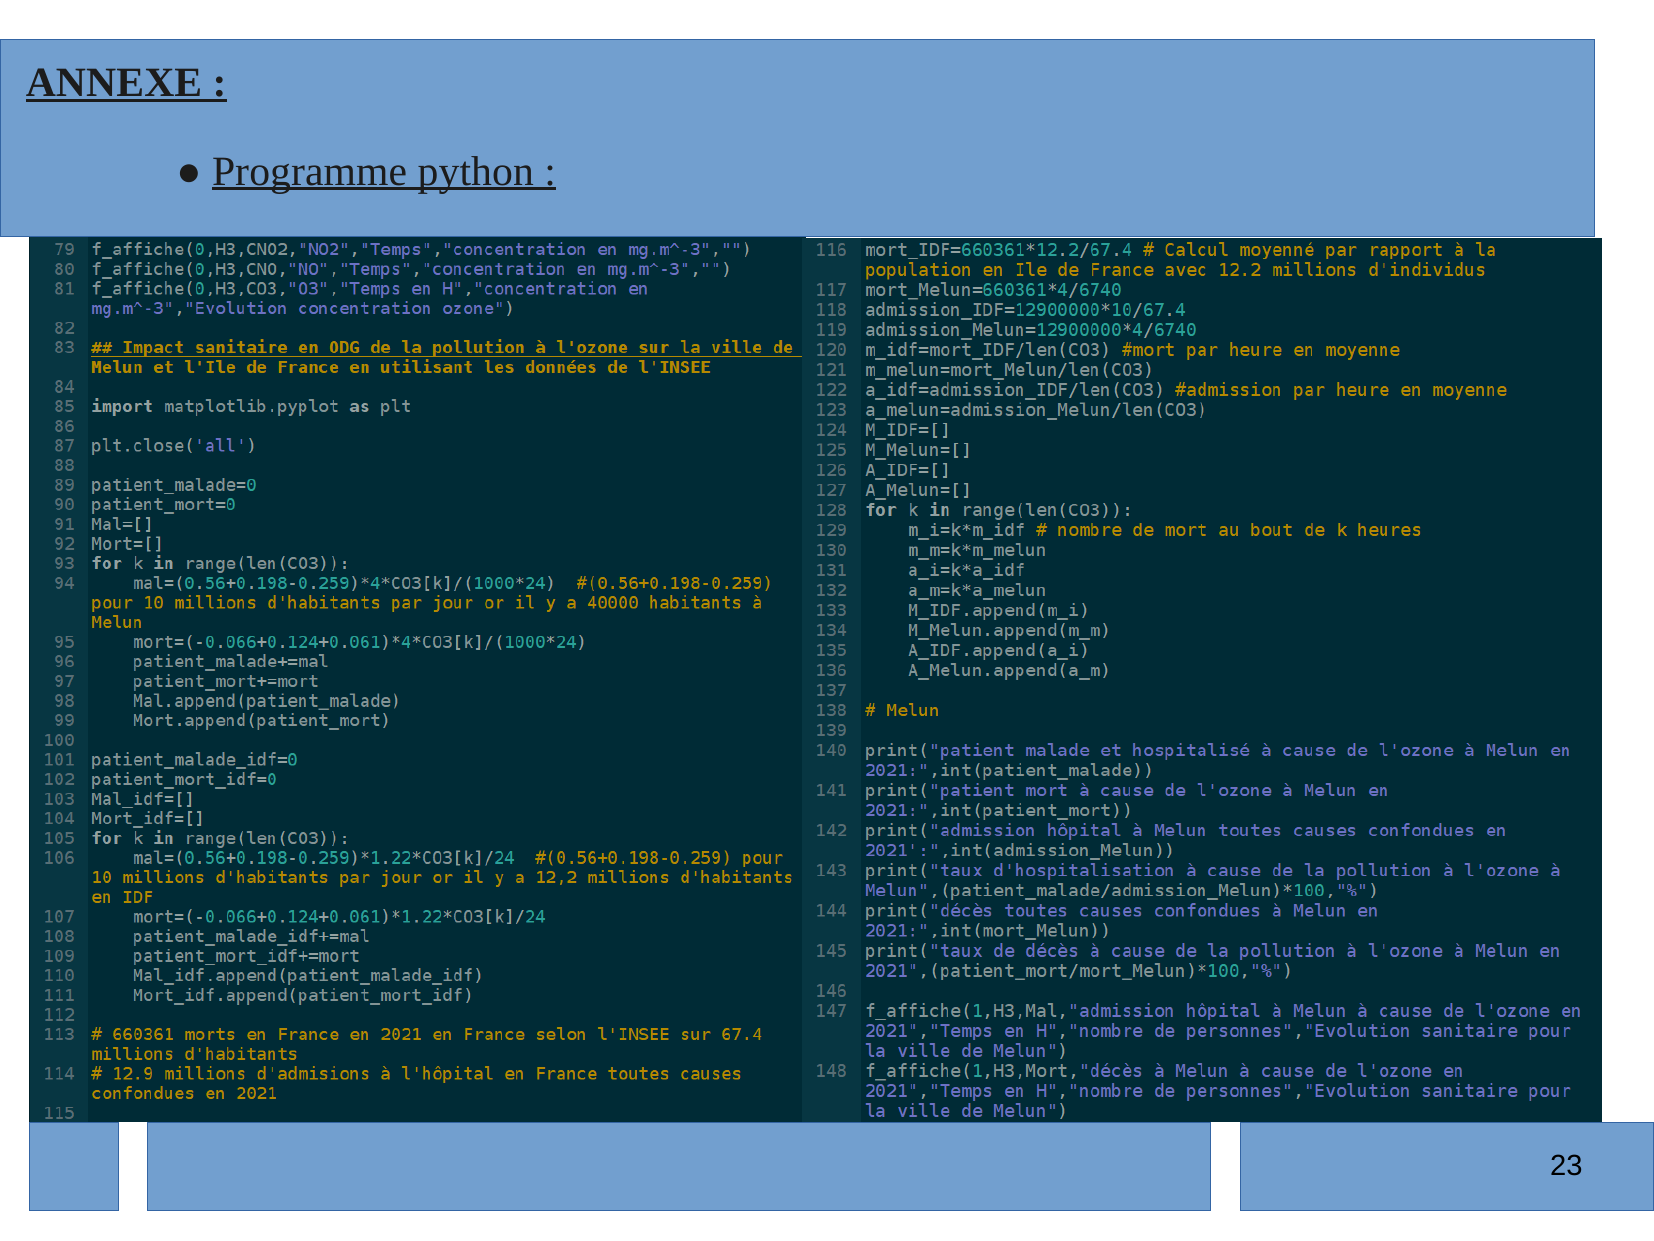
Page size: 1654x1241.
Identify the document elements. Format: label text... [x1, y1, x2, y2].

picture [1045, 507, 1055, 515]
picture [1268, 527, 1274, 535]
text_box ANNEXE : [25, 59, 1001, 153]
picture [959, 1088, 976, 1100]
picture [1514, 868, 1526, 875]
picture [887, 307, 896, 315]
picture [1133, 888, 1142, 895]
picture [701, 871, 708, 882]
picture [991, 968, 1001, 976]
picture [990, 788, 1001, 795]
picture [1064, 828, 1072, 839]
picture [471, 306, 481, 313]
picture [135, 832, 139, 843]
picture [299, 345, 306, 351]
picture [404, 911, 408, 922]
picture [935, 625, 939, 635]
picture [994, 1045, 1003, 1056]
picture [1075, 524, 1093, 535]
picture [1037, 547, 1044, 555]
picture [1525, 1008, 1536, 1016]
picture [1155, 825, 1167, 835]
picture [502, 286, 512, 294]
picture [100, 894, 109, 902]
picture [357, 1032, 367, 1039]
text_box 23 [1535, 1141, 1625, 1206]
picture [900, 805, 904, 815]
picture [948, 327, 958, 335]
picture [182, 659, 192, 666]
picture [423, 1067, 429, 1079]
picture [139, 1091, 150, 1098]
picture [175, 502, 183, 509]
picture [371, 973, 379, 980]
picture [1098, 387, 1108, 395]
picture [340, 934, 348, 941]
picture [141, 757, 150, 765]
picture [1026, 1005, 1035, 1016]
picture [381, 365, 389, 372]
picture [223, 718, 233, 725]
picture [909, 605, 917, 615]
picture [1193, 888, 1204, 895]
picture [141, 502, 150, 509]
picture [1016, 327, 1021, 335]
picture [1088, 367, 1097, 375]
picture [1210, 965, 1214, 976]
picture [264, 561, 273, 568]
picture [629, 1029, 642, 1039]
picture [337, 973, 347, 980]
picture [299, 404, 304, 415]
picture [900, 925, 904, 936]
picture [1026, 748, 1035, 755]
picture [900, 845, 904, 855]
picture [104, 343, 110, 352]
picture [1037, 925, 1046, 936]
picture [951, 367, 960, 375]
picture [898, 908, 905, 916]
picture [449, 600, 455, 608]
picture [1381, 828, 1397, 835]
picture [216, 659, 225, 666]
picture [1144, 848, 1151, 855]
picture [637, 286, 646, 294]
picture [588, 875, 596, 882]
picture [650, 596, 656, 608]
picture [1032, 407, 1044, 415]
picture [1166, 527, 1174, 535]
picture [930, 588, 939, 595]
picture [1016, 668, 1021, 679]
picture [1199, 383, 1205, 395]
picture [1101, 1008, 1110, 1016]
picture [254, 1032, 264, 1039]
picture [930, 708, 937, 715]
picture [779, 341, 787, 352]
picture [165, 1071, 173, 1079]
picture [910, 504, 914, 515]
picture [165, 282, 171, 293]
picture [1546, 1028, 1553, 1036]
picture [1302, 347, 1311, 355]
picture [898, 948, 905, 956]
picture [296, 698, 304, 706]
picture [513, 1071, 522, 1079]
picture [666, 596, 673, 608]
picture [1452, 1068, 1461, 1076]
picture [315, 306, 326, 313]
picture [299, 875, 305, 882]
picture [1114, 304, 1118, 315]
picture [495, 1032, 501, 1039]
picture [866, 444, 874, 455]
picture [973, 547, 982, 555]
picture [165, 263, 171, 274]
picture [1037, 1108, 1044, 1116]
picture [532, 361, 539, 372]
picture [175, 757, 183, 765]
picture [213, 698, 223, 706]
picture [1198, 828, 1204, 835]
picture [92, 617, 101, 627]
picture [123, 365, 131, 372]
picture [1016, 864, 1022, 875]
picture [134, 715, 142, 725]
picture [1016, 848, 1024, 855]
picture [1017, 828, 1033, 835]
picture [1069, 628, 1078, 635]
picture [1171, 908, 1183, 916]
picture [930, 547, 939, 555]
picture [952, 544, 957, 555]
picture [1080, 928, 1087, 936]
picture [1096, 1084, 1115, 1096]
picture [1337, 1008, 1344, 1016]
picture [141, 482, 150, 490]
picture [1366, 347, 1376, 355]
picture [1033, 768, 1044, 775]
picture [1251, 1088, 1258, 1096]
picture [1080, 1088, 1087, 1096]
picture [182, 934, 192, 941]
picture [175, 482, 183, 490]
picture [299, 283, 307, 294]
picture [962, 828, 971, 835]
picture [573, 1032, 584, 1039]
picture [1101, 845, 1110, 855]
picture [381, 993, 390, 1000]
picture [900, 1085, 904, 1096]
picture [763, 875, 770, 882]
picture [414, 1029, 418, 1039]
picture [237, 871, 242, 882]
picture [123, 306, 132, 313]
picture [1476, 945, 1485, 956]
picture [299, 659, 307, 666]
picture [962, 287, 969, 295]
picture [1407, 1068, 1419, 1076]
picture [941, 1004, 947, 1016]
picture [900, 1025, 904, 1036]
picture [1026, 1065, 1035, 1076]
picture [346, 1071, 357, 1079]
picture [1161, 868, 1172, 875]
picture [269, 306, 285, 313]
picture [441, 1071, 446, 1082]
picture [930, 487, 937, 495]
picture [418, 306, 429, 313]
picture [538, 872, 542, 882]
picture [134, 620, 140, 627]
picture [340, 718, 348, 725]
picture [1080, 968, 1089, 976]
picture [1494, 828, 1504, 835]
picture [948, 307, 958, 315]
picture [1305, 785, 1313, 795]
picture [1338, 524, 1343, 535]
picture [697, 1071, 703, 1079]
picture [1376, 788, 1386, 795]
picture [930, 367, 937, 375]
picture [134, 695, 142, 706]
picture [1133, 347, 1142, 355]
picture [866, 367, 874, 375]
picture [1337, 908, 1344, 916]
picture [994, 547, 1003, 555]
picture [973, 527, 982, 535]
picture [119, 404, 125, 411]
picture [1268, 387, 1279, 395]
picture [1444, 1088, 1451, 1096]
picture [898, 788, 905, 795]
picture [1026, 788, 1035, 795]
picture [92, 306, 101, 313]
picture [1487, 387, 1492, 395]
picture [299, 1071, 307, 1079]
picture [309, 1032, 316, 1039]
picture [138, 990, 142, 1000]
picture [134, 970, 142, 980]
picture [962, 848, 969, 855]
picture [1034, 808, 1044, 815]
picture [1321, 948, 1333, 956]
picture [212, 1091, 223, 1098]
picture [134, 639, 142, 647]
picture [108, 600, 115, 608]
picture [92, 794, 101, 804]
picture [330, 698, 338, 706]
picture [930, 347, 939, 355]
picture [631, 852, 635, 863]
picture [1208, 387, 1217, 395]
picture [94, 872, 98, 882]
picture [377, 341, 384, 352]
picture [1199, 1008, 1211, 1019]
picture [887, 705, 896, 715]
picture [803, 283, 860, 1123]
picture [1294, 1005, 1303, 1016]
picture [900, 965, 904, 976]
picture [1418, 948, 1429, 956]
picture [1075, 848, 1087, 855]
picture [614, 361, 622, 372]
picture [135, 557, 139, 568]
picture [216, 679, 225, 686]
picture [1569, 1008, 1579, 1016]
picture [1418, 868, 1429, 875]
picture [269, 596, 275, 608]
picture [866, 424, 874, 435]
picture [1294, 905, 1303, 916]
picture [93, 343, 100, 352]
picture [887, 444, 896, 455]
picture [682, 871, 688, 882]
picture [1133, 965, 1142, 976]
picture [1396, 1088, 1408, 1096]
picture [887, 485, 896, 495]
picture [973, 407, 982, 415]
picture [362, 365, 368, 372]
picture [255, 973, 264, 980]
picture [330, 342, 342, 352]
picture [1048, 608, 1056, 615]
picture [1326, 347, 1335, 355]
picture [1091, 628, 1099, 635]
picture [919, 284, 928, 295]
picture [1176, 968, 1183, 976]
picture [1246, 788, 1258, 795]
picture [909, 888, 915, 895]
picture [1396, 1028, 1408, 1036]
picture [959, 1028, 976, 1039]
picture [952, 584, 957, 595]
picture [1366, 908, 1376, 916]
picture [900, 765, 904, 775]
picture [930, 407, 937, 415]
picture [1219, 1068, 1226, 1076]
picture [253, 361, 260, 372]
picture [672, 578, 676, 588]
picture [1013, 1088, 1022, 1096]
picture [670, 362, 687, 372]
picture [299, 993, 304, 1004]
picture [1039, 284, 1043, 295]
picture [465, 636, 470, 647]
picture [973, 324, 985, 335]
picture [887, 367, 896, 375]
picture [440, 1032, 450, 1039]
picture [952, 524, 957, 535]
picture [1262, 888, 1269, 895]
picture [146, 597, 150, 608]
picture [567, 1071, 574, 1079]
picture [1230, 343, 1237, 355]
picture [1530, 748, 1536, 755]
picture [1519, 948, 1526, 956]
picture [714, 854, 719, 863]
picture [373, 852, 377, 863]
picture [1080, 1028, 1087, 1036]
picture [1348, 788, 1354, 795]
picture [1337, 383, 1344, 395]
picture [134, 855, 142, 863]
picture [909, 527, 917, 535]
picture [1101, 407, 1108, 415]
picture [92, 1051, 101, 1059]
picture [115, 1068, 119, 1079]
picture [984, 928, 992, 936]
picture [1058, 404, 1067, 415]
picture [1418, 828, 1429, 835]
picture [1219, 885, 1228, 895]
picture [134, 580, 142, 588]
picture [533, 286, 543, 294]
picture [206, 1048, 211, 1059]
picture [104, 404, 116, 415]
picture [1012, 648, 1021, 655]
picture [175, 777, 183, 784]
picture [373, 911, 377, 922]
picture [1546, 1088, 1553, 1096]
picture [185, 1032, 194, 1039]
picture [935, 665, 939, 675]
picture [951, 387, 960, 395]
picture [991, 748, 1001, 755]
picture [496, 910, 501, 922]
picture [175, 600, 183, 608]
text_box ● Programme python : [176, 147, 1566, 283]
picture [259, 852, 263, 863]
picture [92, 813, 101, 823]
picture [1011, 387, 1021, 395]
picture [951, 768, 958, 775]
picture [92, 362, 105, 372]
picture [898, 868, 905, 875]
picture [1187, 1004, 1194, 1016]
picture [271, 969, 275, 980]
picture [347, 306, 357, 313]
picture [1381, 1068, 1388, 1076]
picture [1377, 527, 1386, 535]
picture [1037, 1048, 1044, 1056]
picture [315, 365, 323, 372]
picture [1559, 748, 1568, 755]
picture [1013, 1028, 1022, 1036]
picture [320, 953, 328, 961]
picture [1548, 948, 1558, 956]
picture [299, 365, 307, 372]
picture [1199, 908, 1215, 916]
picture [1251, 1028, 1258, 1036]
picture [975, 1065, 979, 1076]
picture [1026, 968, 1035, 976]
picture [1002, 888, 1012, 895]
picture [346, 600, 357, 608]
picture [898, 828, 905, 835]
picture [216, 953, 225, 961]
picture [650, 345, 657, 352]
picture [941, 1064, 947, 1076]
picture [361, 640, 368, 647]
picture [1039, 324, 1043, 335]
picture [302, 930, 306, 941]
picture [1236, 1028, 1247, 1036]
picture [345, 342, 354, 351]
picture [92, 538, 101, 549]
picture [216, 934, 225, 941]
picture [368, 286, 384, 297]
picture [1409, 387, 1419, 395]
picture [1048, 367, 1055, 375]
picture [1069, 808, 1078, 815]
picture [994, 1105, 1003, 1116]
picture [1161, 1008, 1172, 1016]
picture [268, 1051, 274, 1059]
picture [465, 851, 470, 863]
picture [288, 596, 295, 608]
picture [140, 777, 150, 784]
picture [134, 914, 142, 922]
picture [1380, 347, 1386, 355]
picture [278, 679, 290, 686]
picture [975, 1005, 979, 1016]
picture [397, 875, 404, 882]
picture [887, 327, 896, 335]
picture [866, 347, 874, 355]
picture [305, 718, 316, 725]
picture [1016, 628, 1021, 639]
picture [1017, 908, 1028, 916]
picture [1428, 748, 1440, 755]
picture [290, 911, 294, 922]
picture [1033, 668, 1040, 675]
picture [332, 953, 338, 961]
picture [1005, 364, 1014, 375]
picture [1473, 387, 1483, 395]
picture [951, 808, 958, 815]
picture [909, 547, 917, 555]
picture [165, 404, 173, 411]
picture [712, 600, 718, 608]
picture [1048, 824, 1055, 835]
picture [134, 345, 147, 356]
picture [898, 748, 905, 755]
picture [984, 507, 990, 515]
picture [97, 519, 101, 529]
picture [1045, 347, 1055, 355]
picture [1176, 1065, 1185, 1076]
picture [1487, 745, 1495, 755]
picture [232, 600, 242, 608]
picture [160, 345, 166, 352]
picture [619, 345, 626, 351]
picture [866, 885, 874, 895]
picture [123, 875, 132, 882]
picture [439, 345, 446, 352]
picture [1096, 1024, 1115, 1036]
picture [645, 875, 656, 882]
picture [866, 287, 874, 295]
picture [909, 625, 917, 635]
picture [930, 447, 937, 455]
picture [620, 1071, 631, 1079]
picture [887, 407, 896, 415]
picture [1444, 1028, 1451, 1036]
picture [1069, 768, 1078, 775]
picture [29, 237, 87, 1123]
picture [108, 1091, 120, 1098]
picture [151, 1051, 161, 1059]
picture [1037, 888, 1046, 895]
picture [1358, 524, 1365, 535]
picture [182, 875, 192, 882]
picture [420, 286, 429, 294]
picture [952, 564, 957, 575]
picture [604, 286, 615, 294]
picture [1141, 407, 1151, 415]
picture [182, 953, 192, 961]
picture [434, 577, 439, 588]
picture [361, 915, 368, 922]
picture [1091, 668, 1099, 675]
picture [994, 588, 1003, 595]
picture [222, 1071, 233, 1079]
picture [588, 854, 595, 863]
picture [1296, 885, 1300, 895]
picture [1236, 1088, 1247, 1096]
picture [1433, 387, 1442, 395]
picture [682, 578, 688, 588]
picture [165, 243, 171, 254]
picture [1133, 744, 1140, 755]
picture [1058, 527, 1065, 535]
picture [951, 928, 958, 936]
